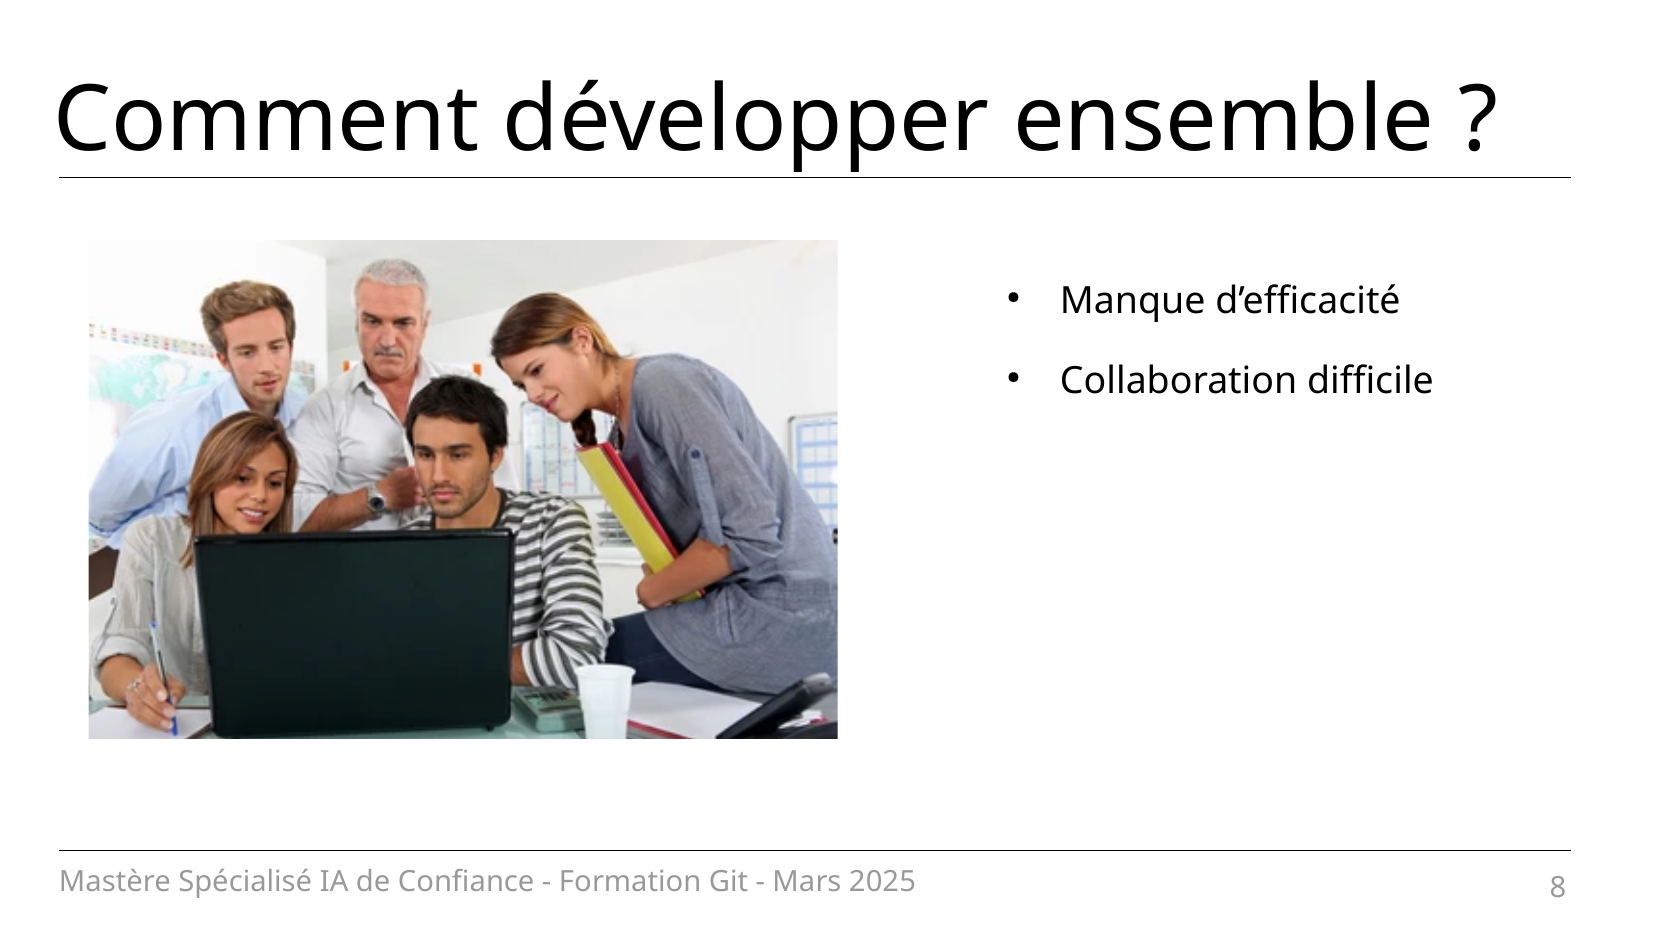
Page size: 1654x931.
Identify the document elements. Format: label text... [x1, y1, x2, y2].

picture [88, 240, 838, 739]
text_box Manque d’efficacité Collaboration difficile [974, 265, 1646, 706]
title Comment développer ensemble ? [53, 11, 1654, 218]
